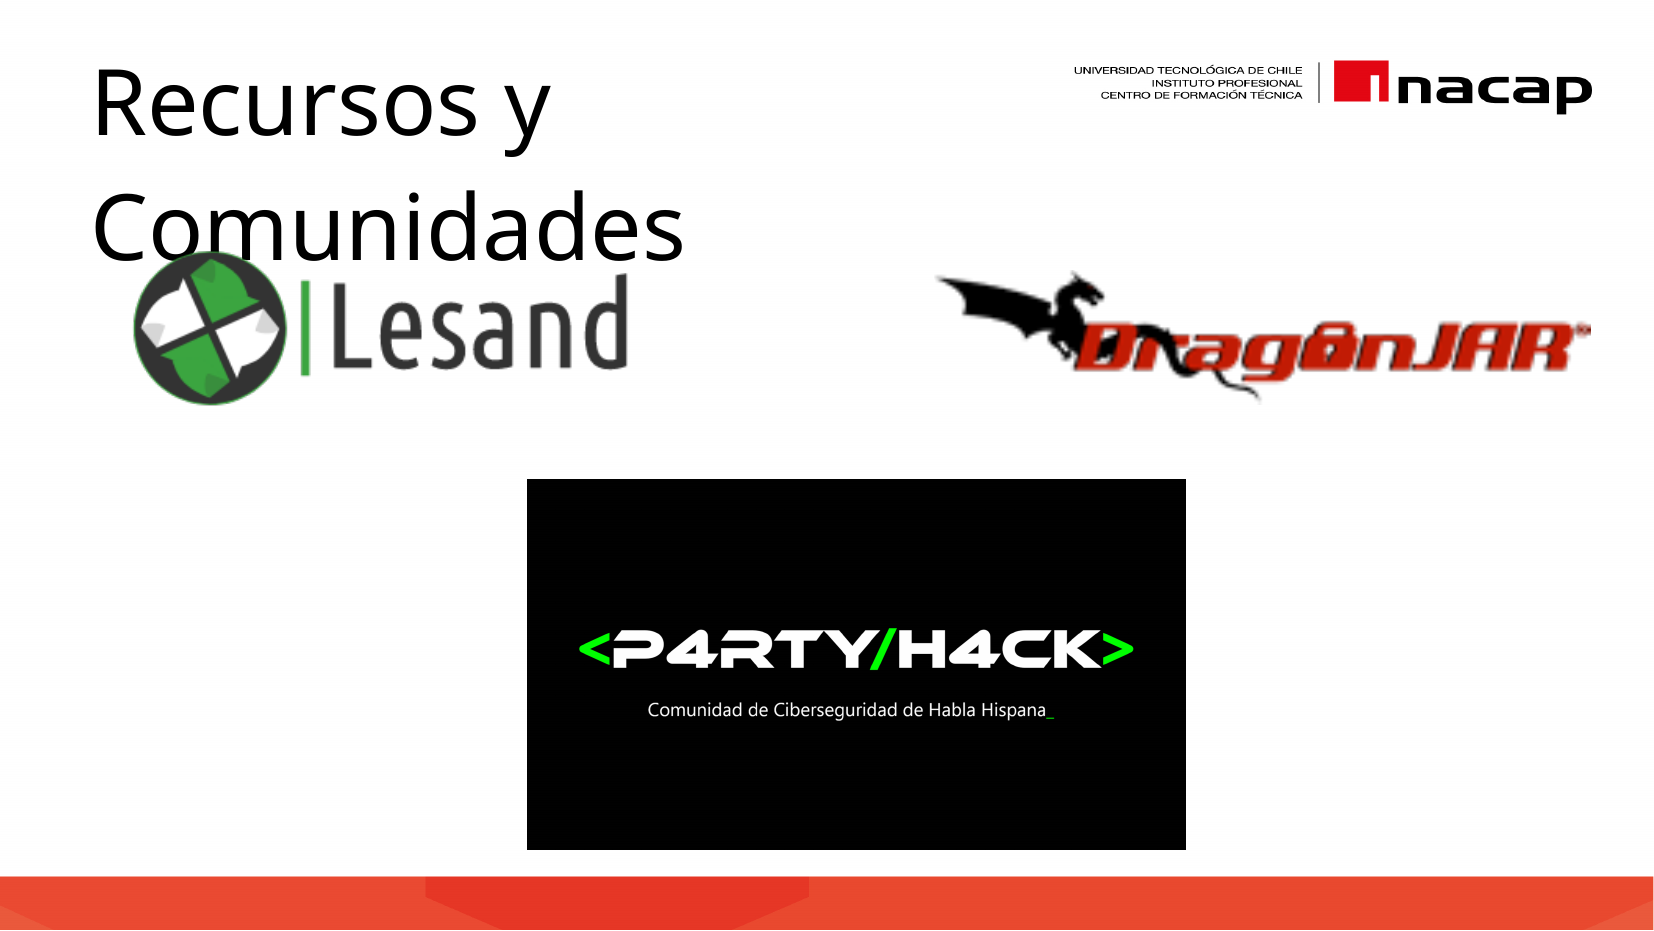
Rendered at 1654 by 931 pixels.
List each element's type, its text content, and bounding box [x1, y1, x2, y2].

text_box Recursos y Comunidades [75, 30, 1051, 229]
picture [0, 0, 1654, 930]
